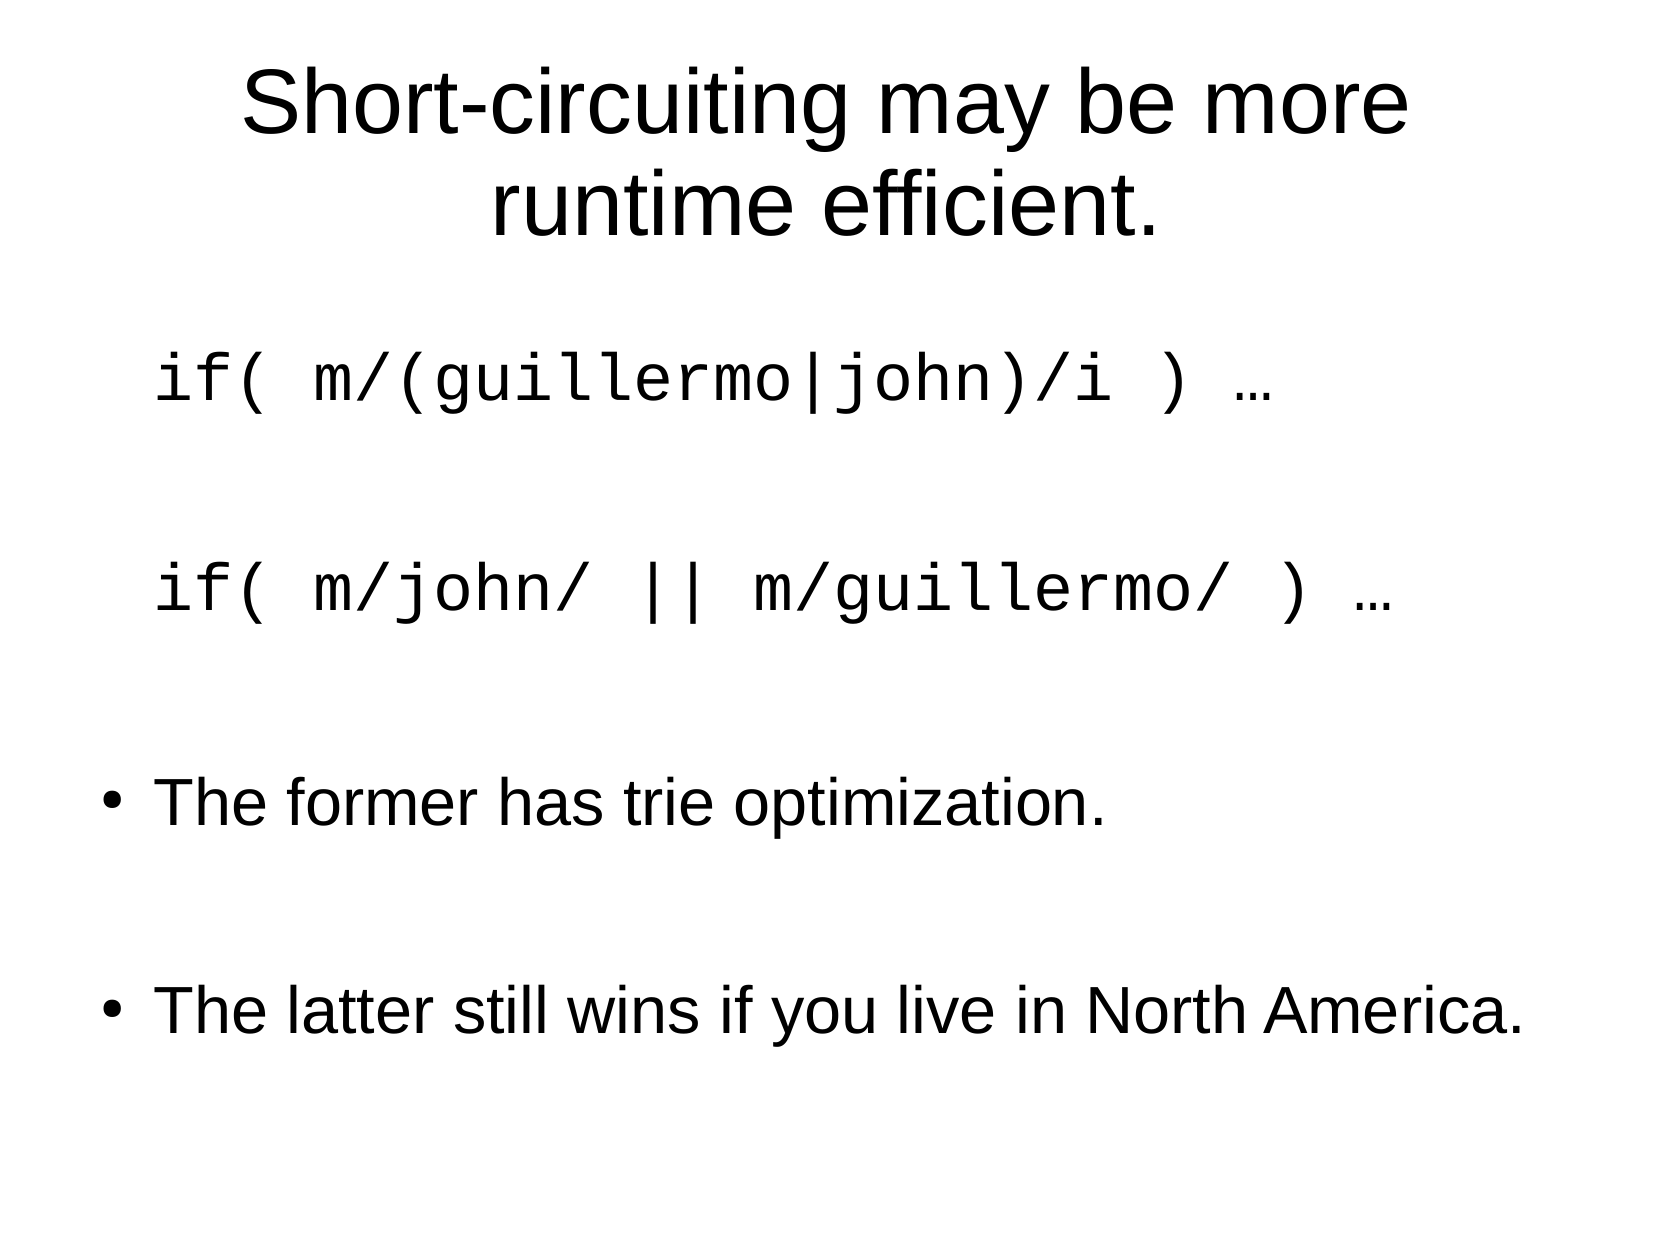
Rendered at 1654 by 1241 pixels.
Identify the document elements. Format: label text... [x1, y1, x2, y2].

title Short-circuiting may be more runtime efficient. [82, 49, 1571, 257]
list if( m/(guillermo|john)/i ) … if( m/john/ || m/guillermo/ ) … The former has trie optimization. The latter still wins if you live in North America. [82, 345, 1571, 1065]
